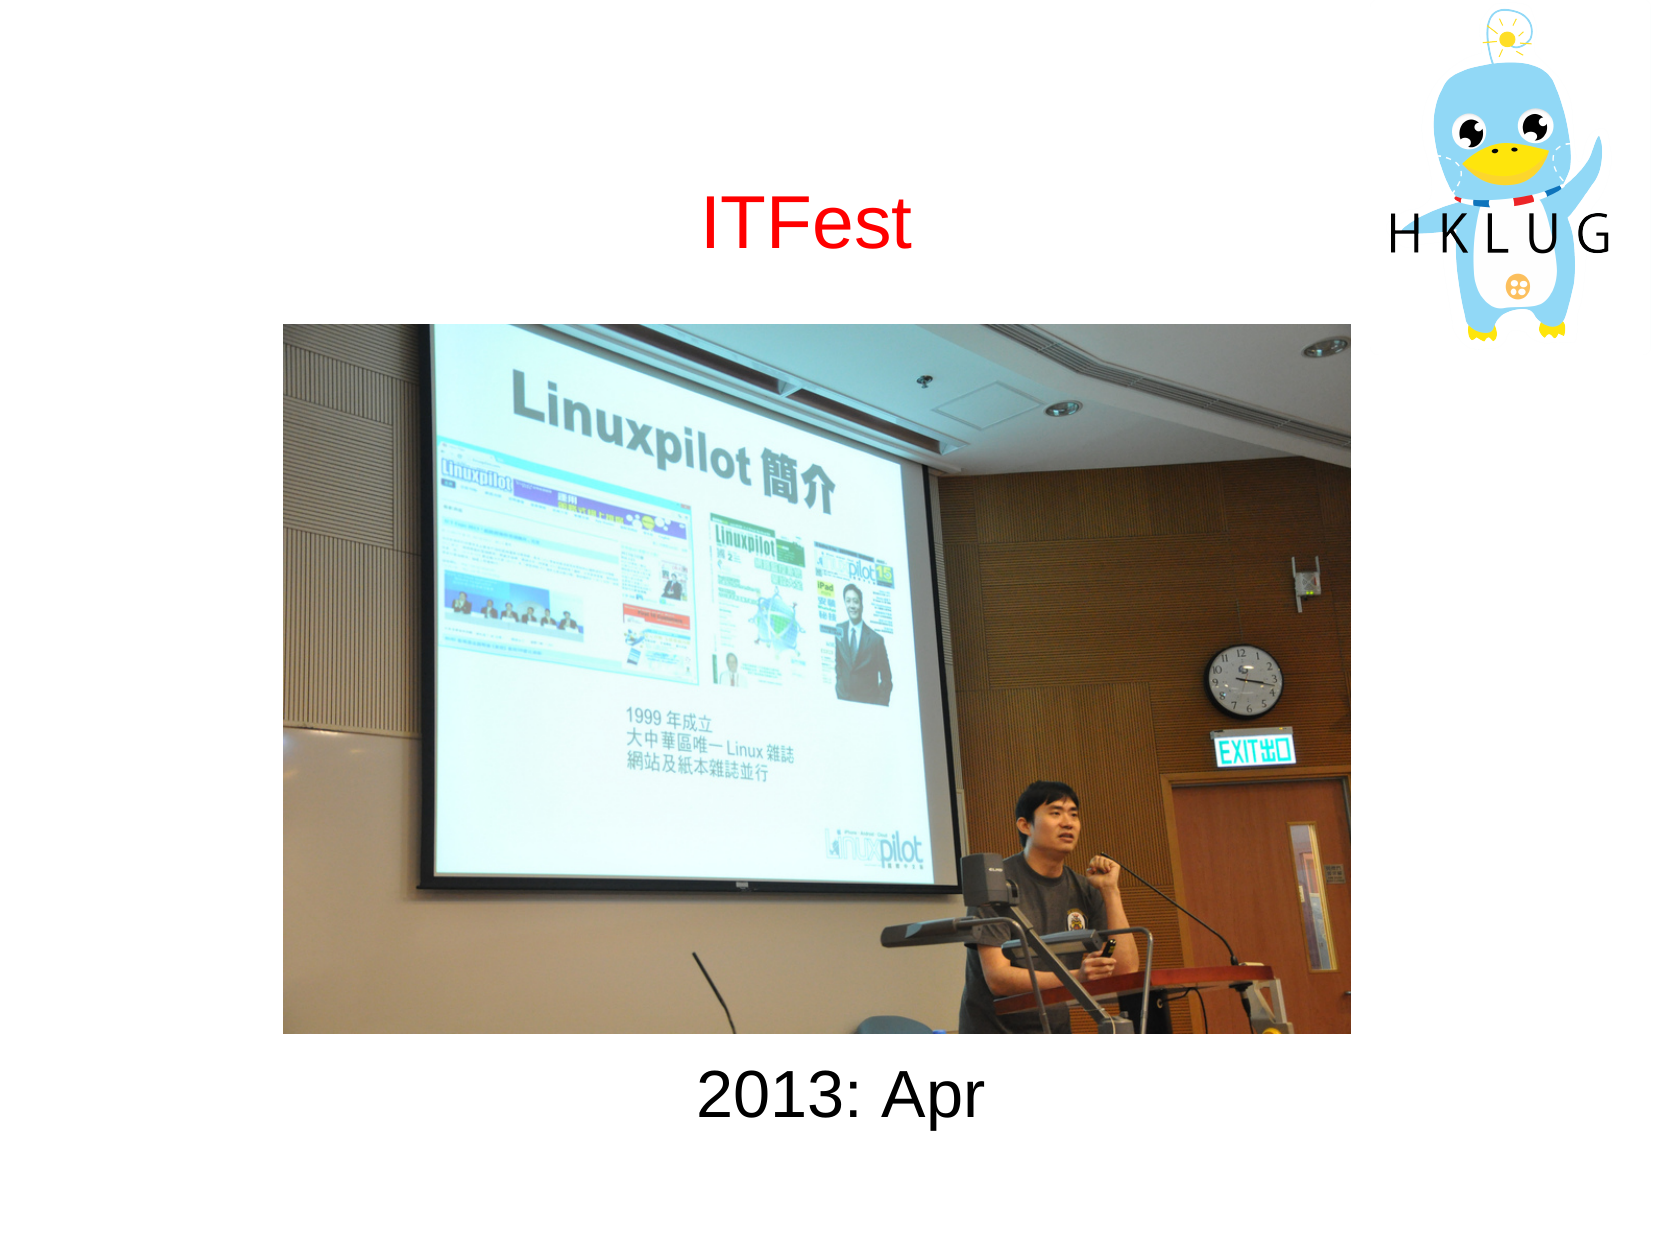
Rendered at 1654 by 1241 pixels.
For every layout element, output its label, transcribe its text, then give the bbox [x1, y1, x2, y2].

picture [1370, 0, 1651, 355]
picture [283, 324, 1351, 1034]
text_box ITFest [68, 129, 1565, 308]
text_box 2013: Apr [107, 1057, 1575, 1139]
